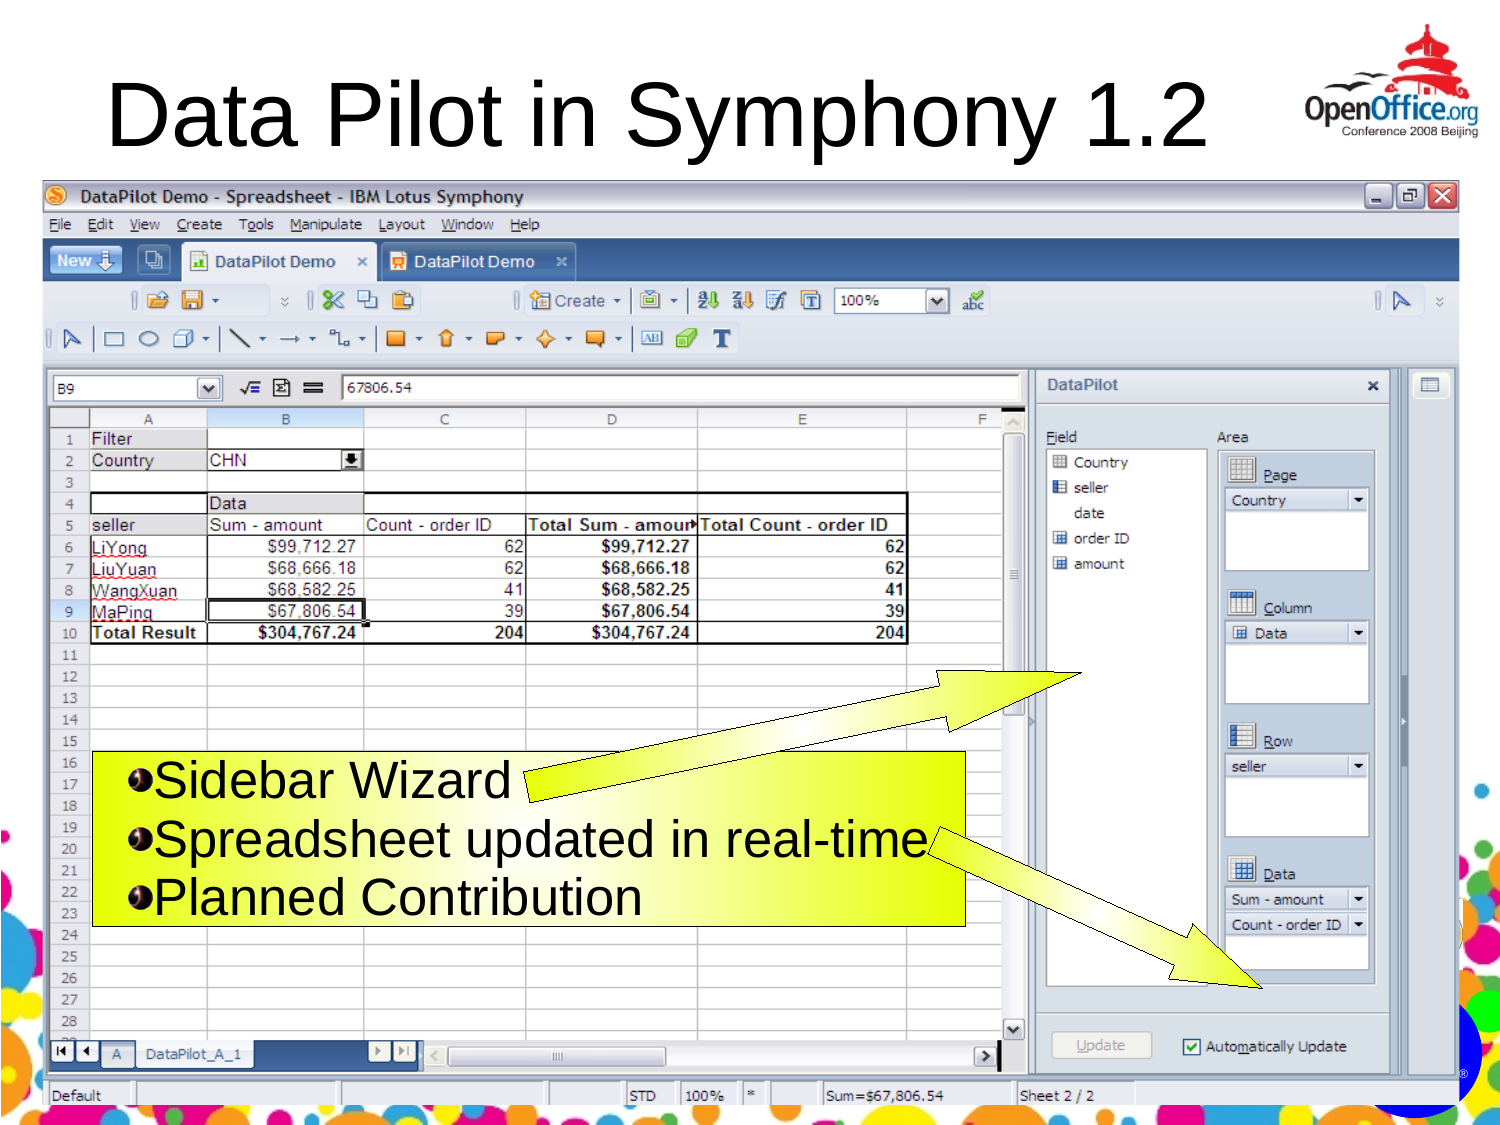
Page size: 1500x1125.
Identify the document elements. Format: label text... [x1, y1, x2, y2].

text_box [523, 670, 1082, 803]
text_box [927, 826, 1263, 989]
title Data Pilot in Symphony 1.2 [76, 21, 1268, 180]
text_box Sidebar Wizard Spreadsheet updated in real-time Planned Contribution [92, 752, 966, 926]
picture [1296, 17, 1488, 152]
picture [1, 180, 1500, 1125]
